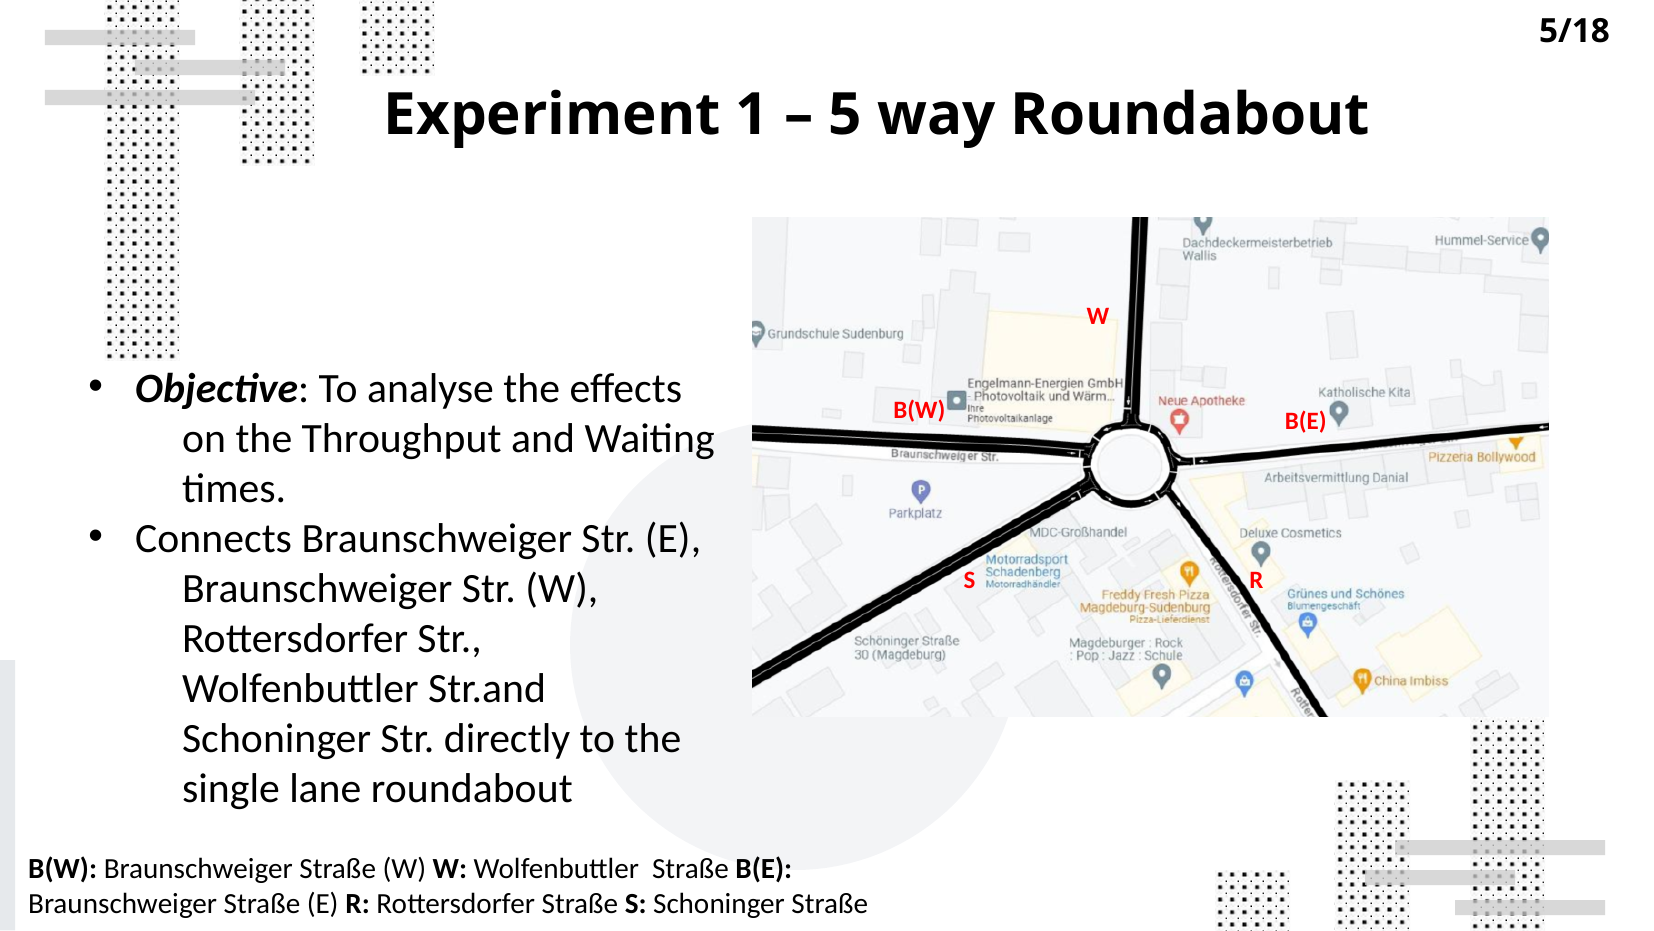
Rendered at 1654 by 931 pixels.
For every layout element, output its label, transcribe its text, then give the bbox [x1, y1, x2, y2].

picture [752, 217, 1549, 717]
text_box B(W) [878, 386, 962, 432]
text_box 5/18 [1524, 0, 1654, 57]
text_box R [1234, 556, 1279, 602]
text_box W [1071, 291, 1125, 338]
text_box Objective: To analyse the effects on the Throughput and Waiting times. Connects Braunschweiger Str. (E), Braunschweiger Str. (W), Rottersdorfer Str., Wolfenbuttler Str.and Schoninger Str. directly to the single lane roundabout [73, 352, 732, 772]
text_box S [948, 556, 991, 602]
text_box Experiment 1 – 5 way Roundabout [368, 68, 1411, 155]
text_box B(E) [1270, 397, 1343, 443]
text_box [0, 660, 16, 931]
text_box B(W): Braunschweiger Straße (W) W: Wolfenbuttler Straße B(E): Braunschweiger Straße (E) R: Rottersdorfer Straße S: Schoninger Straße [13, 842, 986, 931]
